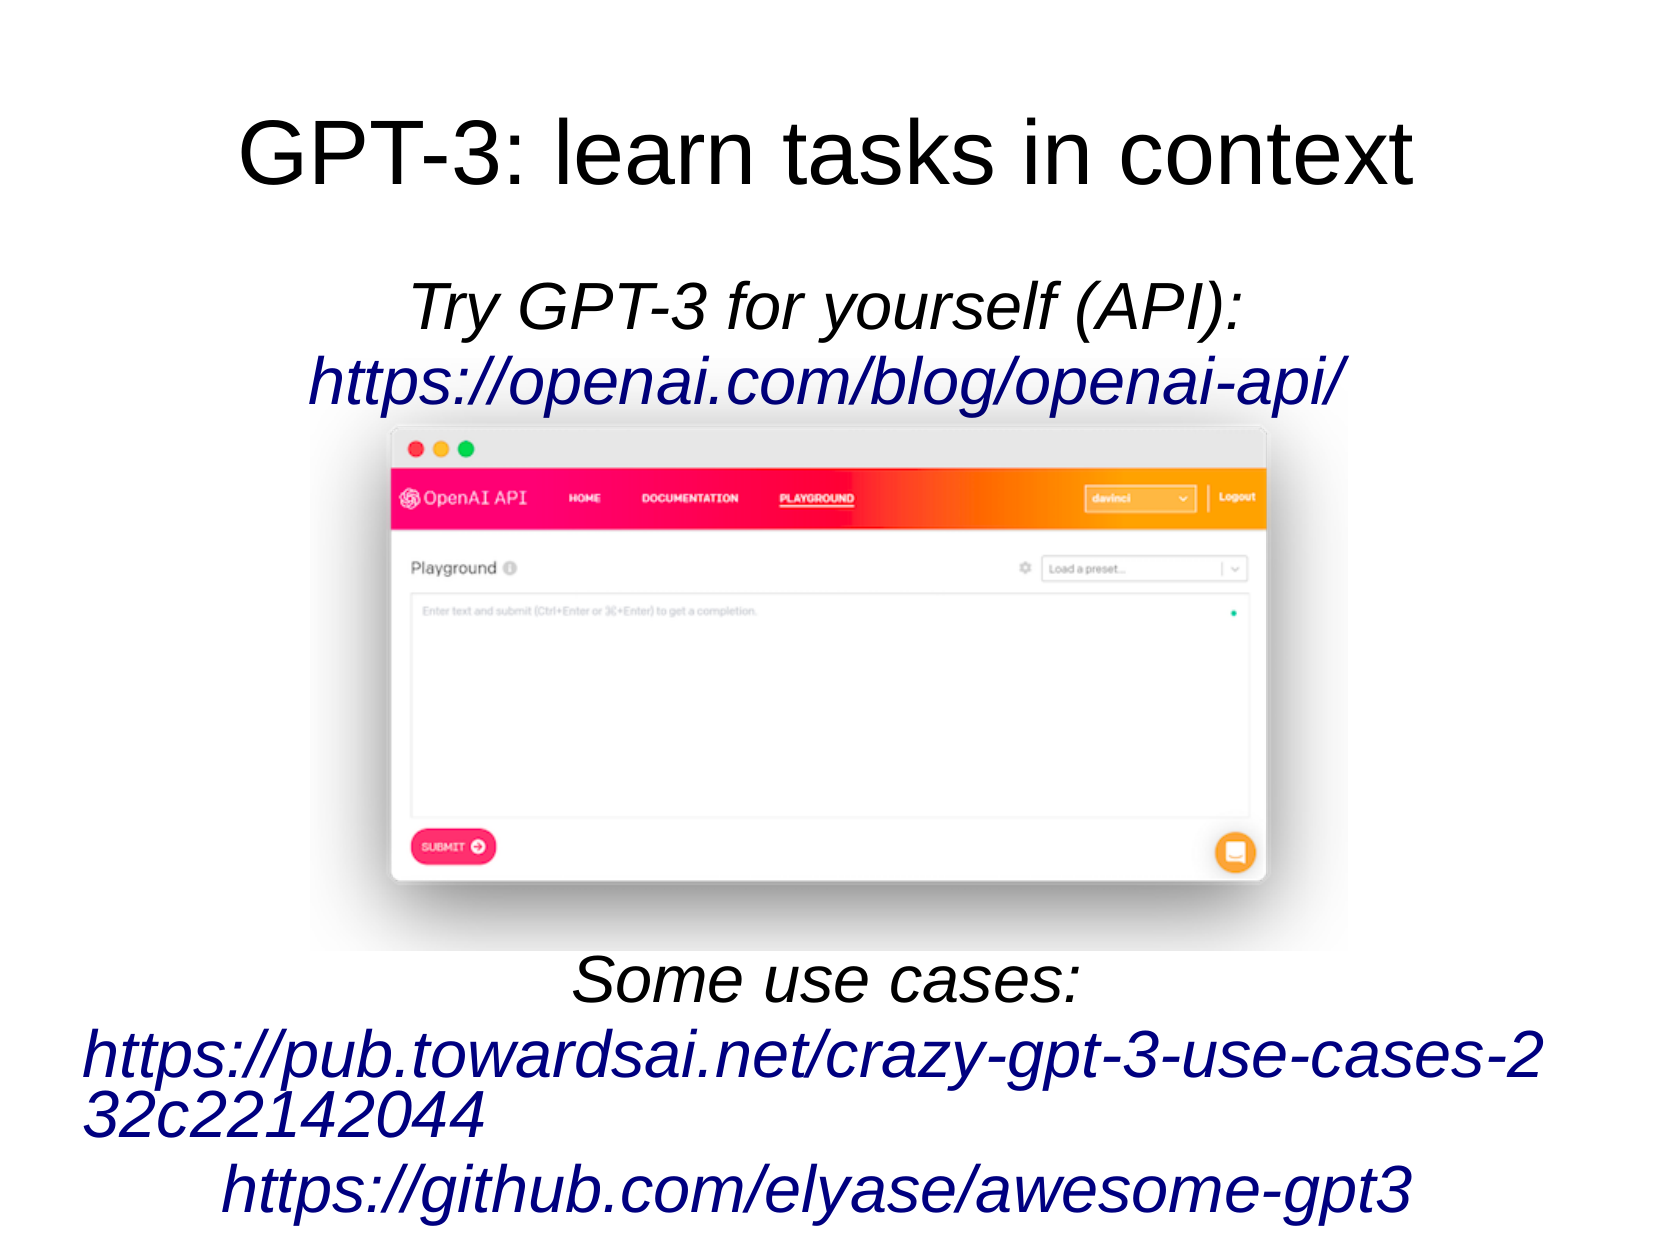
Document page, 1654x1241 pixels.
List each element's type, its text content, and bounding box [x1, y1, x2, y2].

title GPT-3: learn tasks in context [82, 49, 1571, 257]
picture [310, 358, 1348, 951]
subtitle Try GPT-3 for yourself (API): https://openai.com/blog/openai-api/ Some use cases:https://pub.towardsai.net/crazy-gpt-3-use-cases-232c22142044https://github.com/elyase/awesome-gpt3 [82, 268, 1571, 1167]
